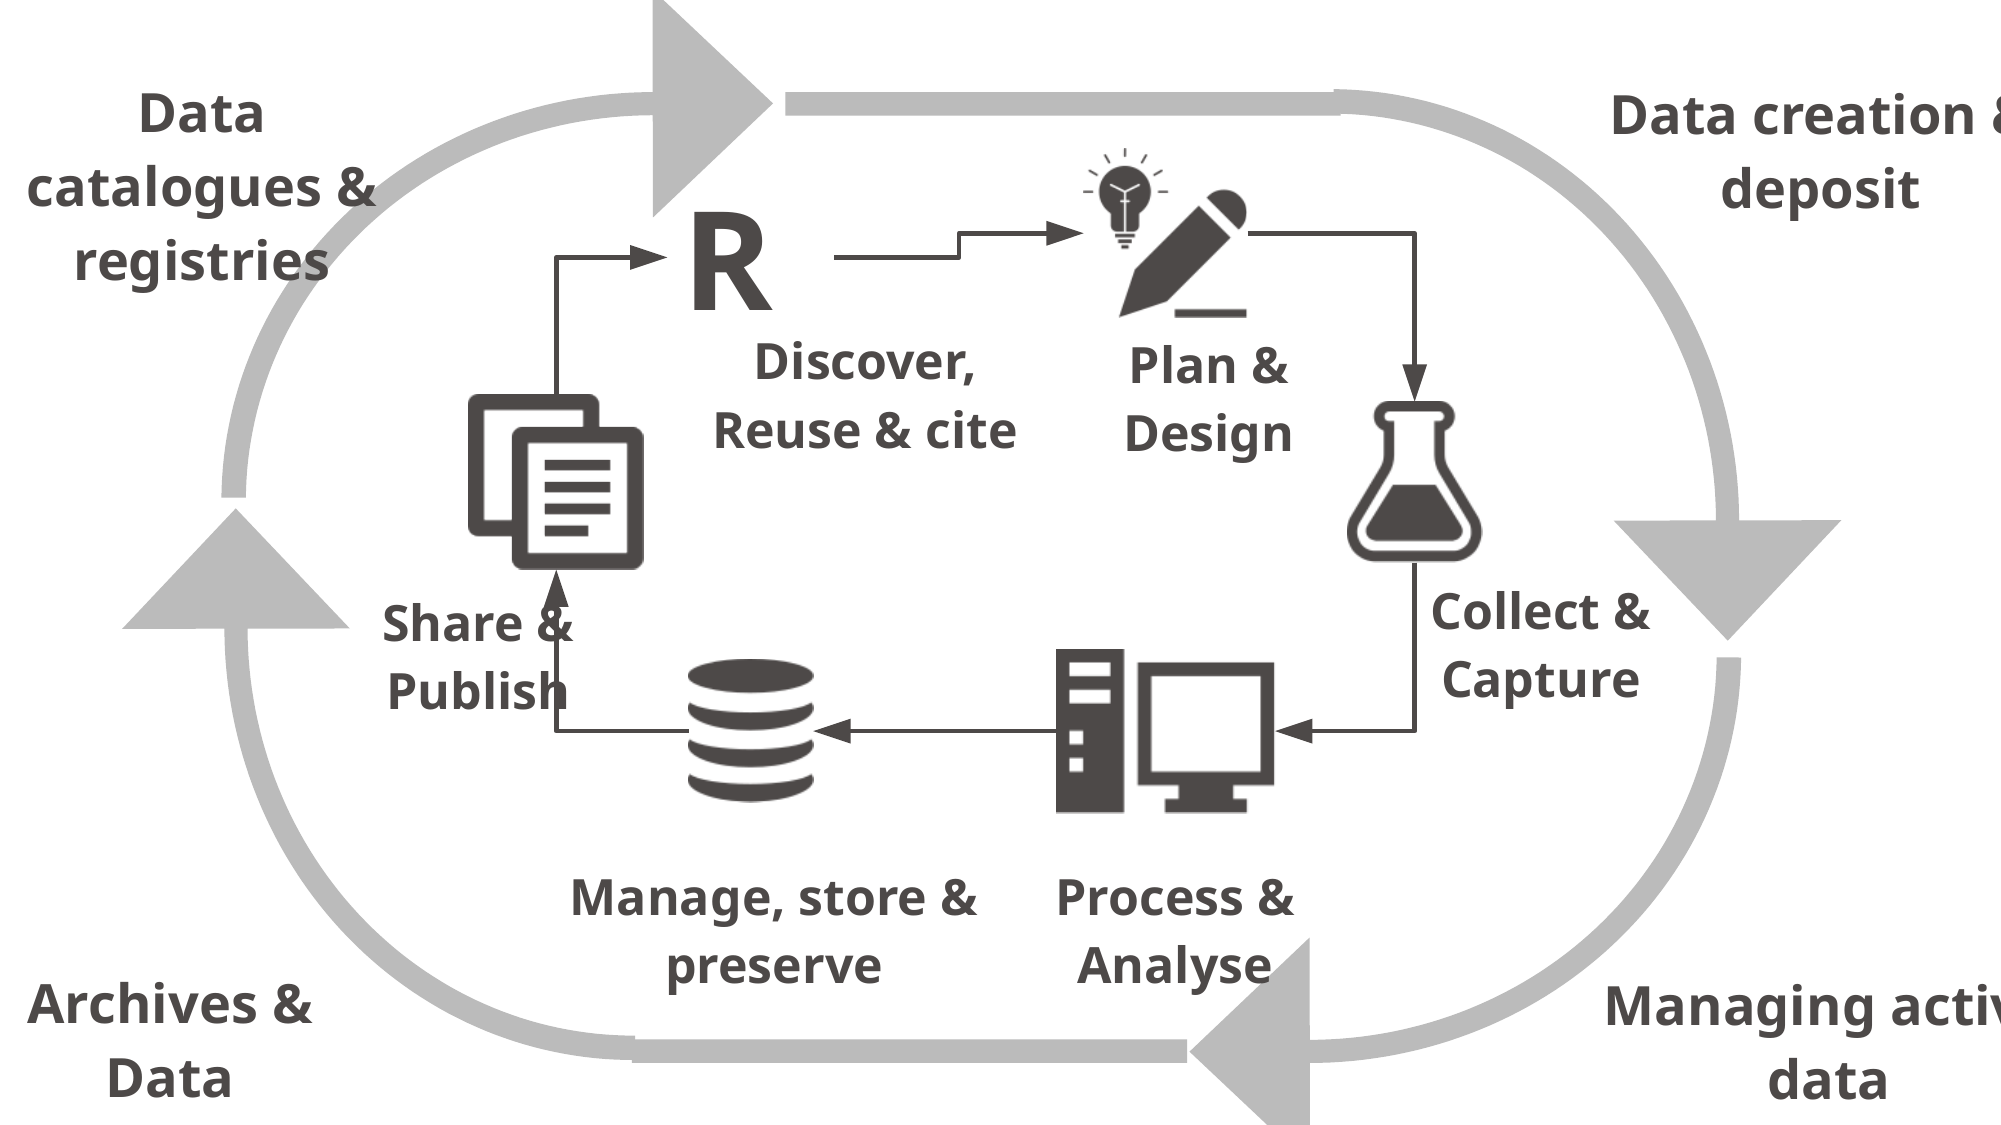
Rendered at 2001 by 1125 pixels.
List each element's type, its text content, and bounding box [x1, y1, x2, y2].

text_box [311, 194, 407, 269]
text_box [221, 259, 320, 498]
text_box [444, 0, 774, 218]
text_box Share & Publish [559, 607, 568, 696]
picture [1056, 649, 1276, 814]
picture [688, 659, 814, 803]
text_box R [667, 156, 835, 311]
text_box Archives & Data repositories [0, 958, 426, 1086]
text_box Discover, Reuse & cite [697, 318, 993, 434]
picture [1083, 148, 1248, 318]
text_box [785, 89, 1842, 641]
text_box Managing active data [1588, 960, 2001, 1084]
text_box Plan & Design [1108, 322, 1288, 438]
text_box Manage, store & preserve [555, 854, 941, 970]
text_box Data creation & deposit [1594, 68, 1991, 193]
text_box Collect & Capture [1417, 568, 1639, 684]
text_box Share & Publish [367, 580, 554, 696]
picture [1347, 401, 1483, 563]
text_box [426, 971, 1188, 1063]
text_box [122, 508, 407, 958]
picture [468, 394, 644, 570]
text_box Data catalogues & registries [11, 66, 444, 194]
text_box [1189, 657, 1742, 1125]
text_box Process & Analyse [1040, 854, 1546, 970]
